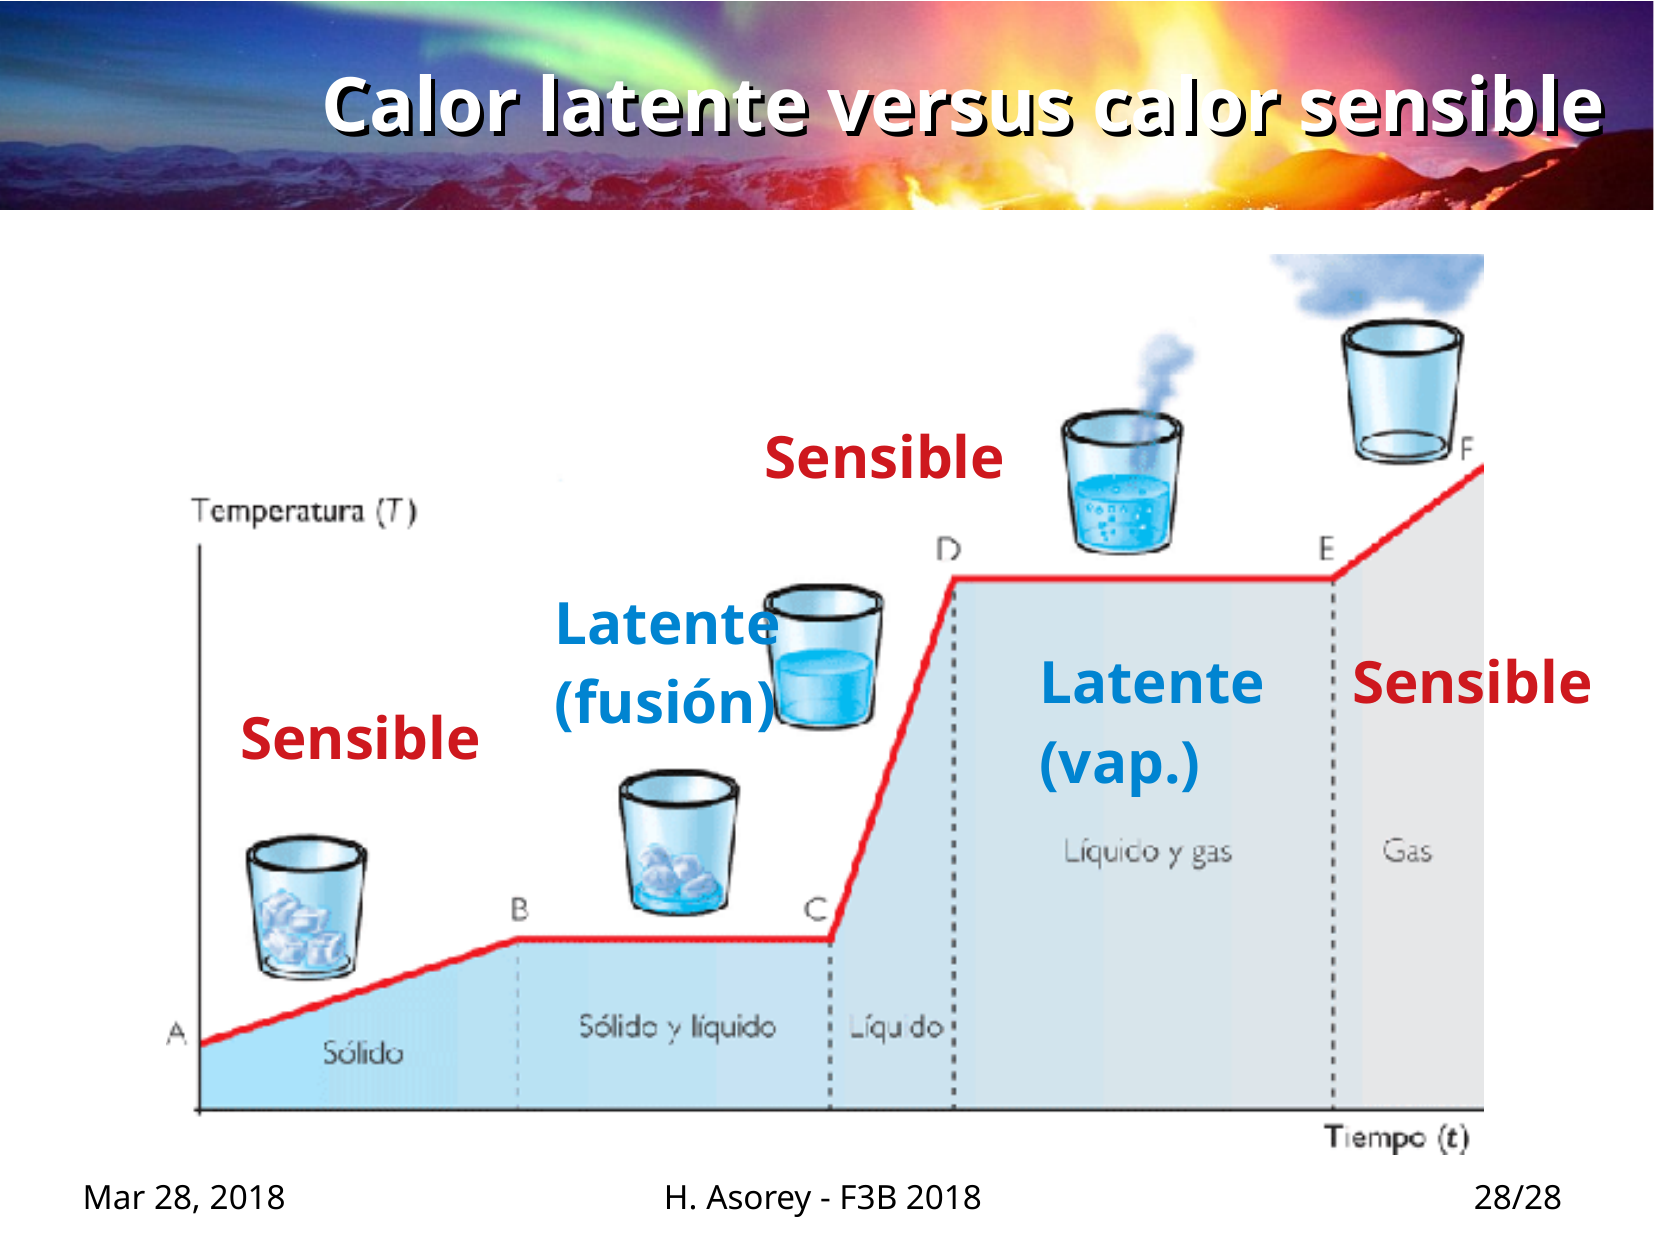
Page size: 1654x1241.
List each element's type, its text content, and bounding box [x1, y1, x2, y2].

picture [166, 254, 1484, 1156]
text_box Sensible [750, 409, 993, 496]
text_box Sensible [1337, 634, 1581, 721]
picture [0, 1, 1654, 210]
text_box Latente (vap.) [1024, 634, 1257, 791]
title Calor latente versus calor sensible [45, 15, 1606, 191]
text_box Sensible [225, 690, 469, 776]
text_box Latente (fusión) [540, 574, 773, 732]
